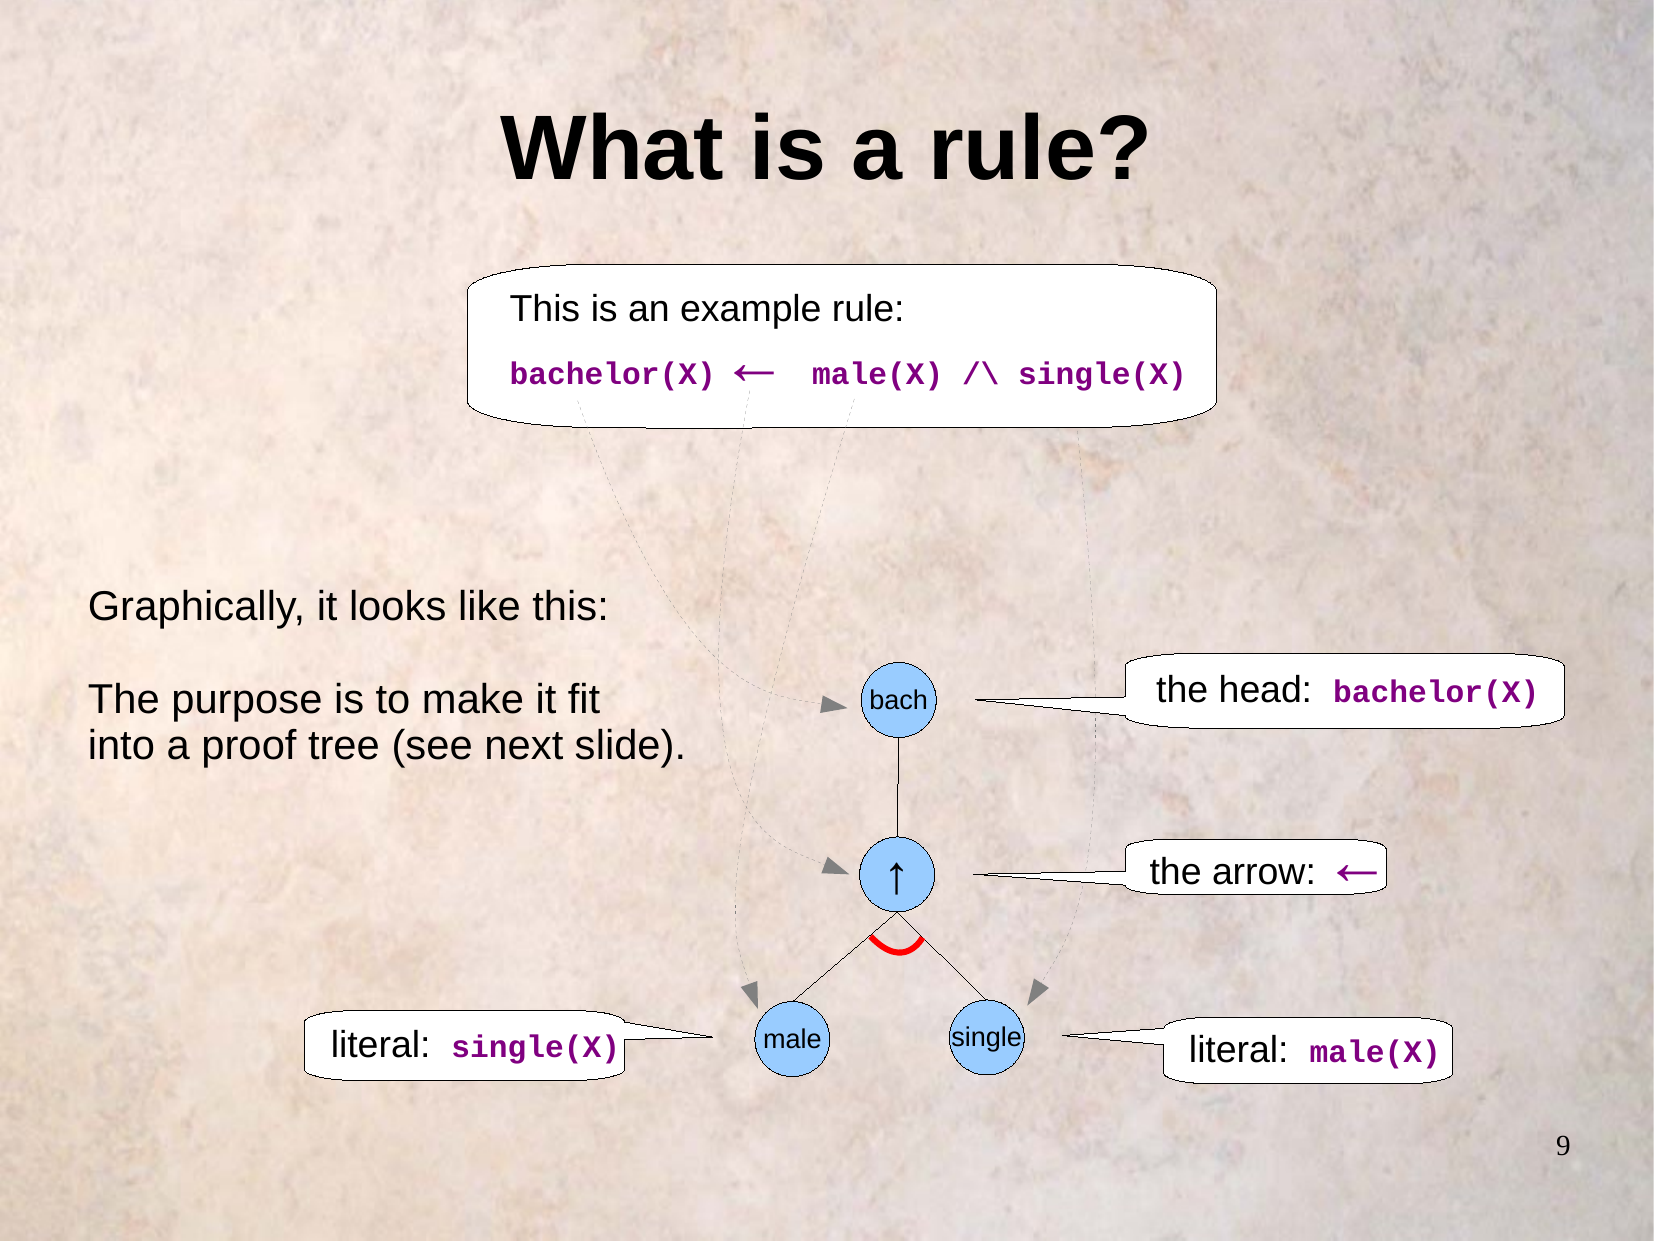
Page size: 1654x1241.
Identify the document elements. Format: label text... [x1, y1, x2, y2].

text_box single [949, 999, 1025, 1075]
text_box the head: bachelor(X) [975, 653, 1565, 729]
text_box Graphically, it looks like this: The purpose is to make it fit into a proof tree (see next slide). [73, 575, 825, 777]
text_box bach [861, 662, 937, 738]
text_box the arrow: ← [973, 839, 1387, 895]
text_box ↑ [859, 836, 935, 912]
text_box This is an example rule: bachelor(X) ← male(X) /\ single(X) [467, 264, 1217, 429]
text_box literal: male(X) [1062, 1017, 1453, 1084]
title What is a rule? [82, 51, 1571, 245]
picture [0, 0, 1654, 1241]
text_box male [754, 1001, 830, 1077]
text_box literal: single(X) [304, 1010, 713, 1081]
